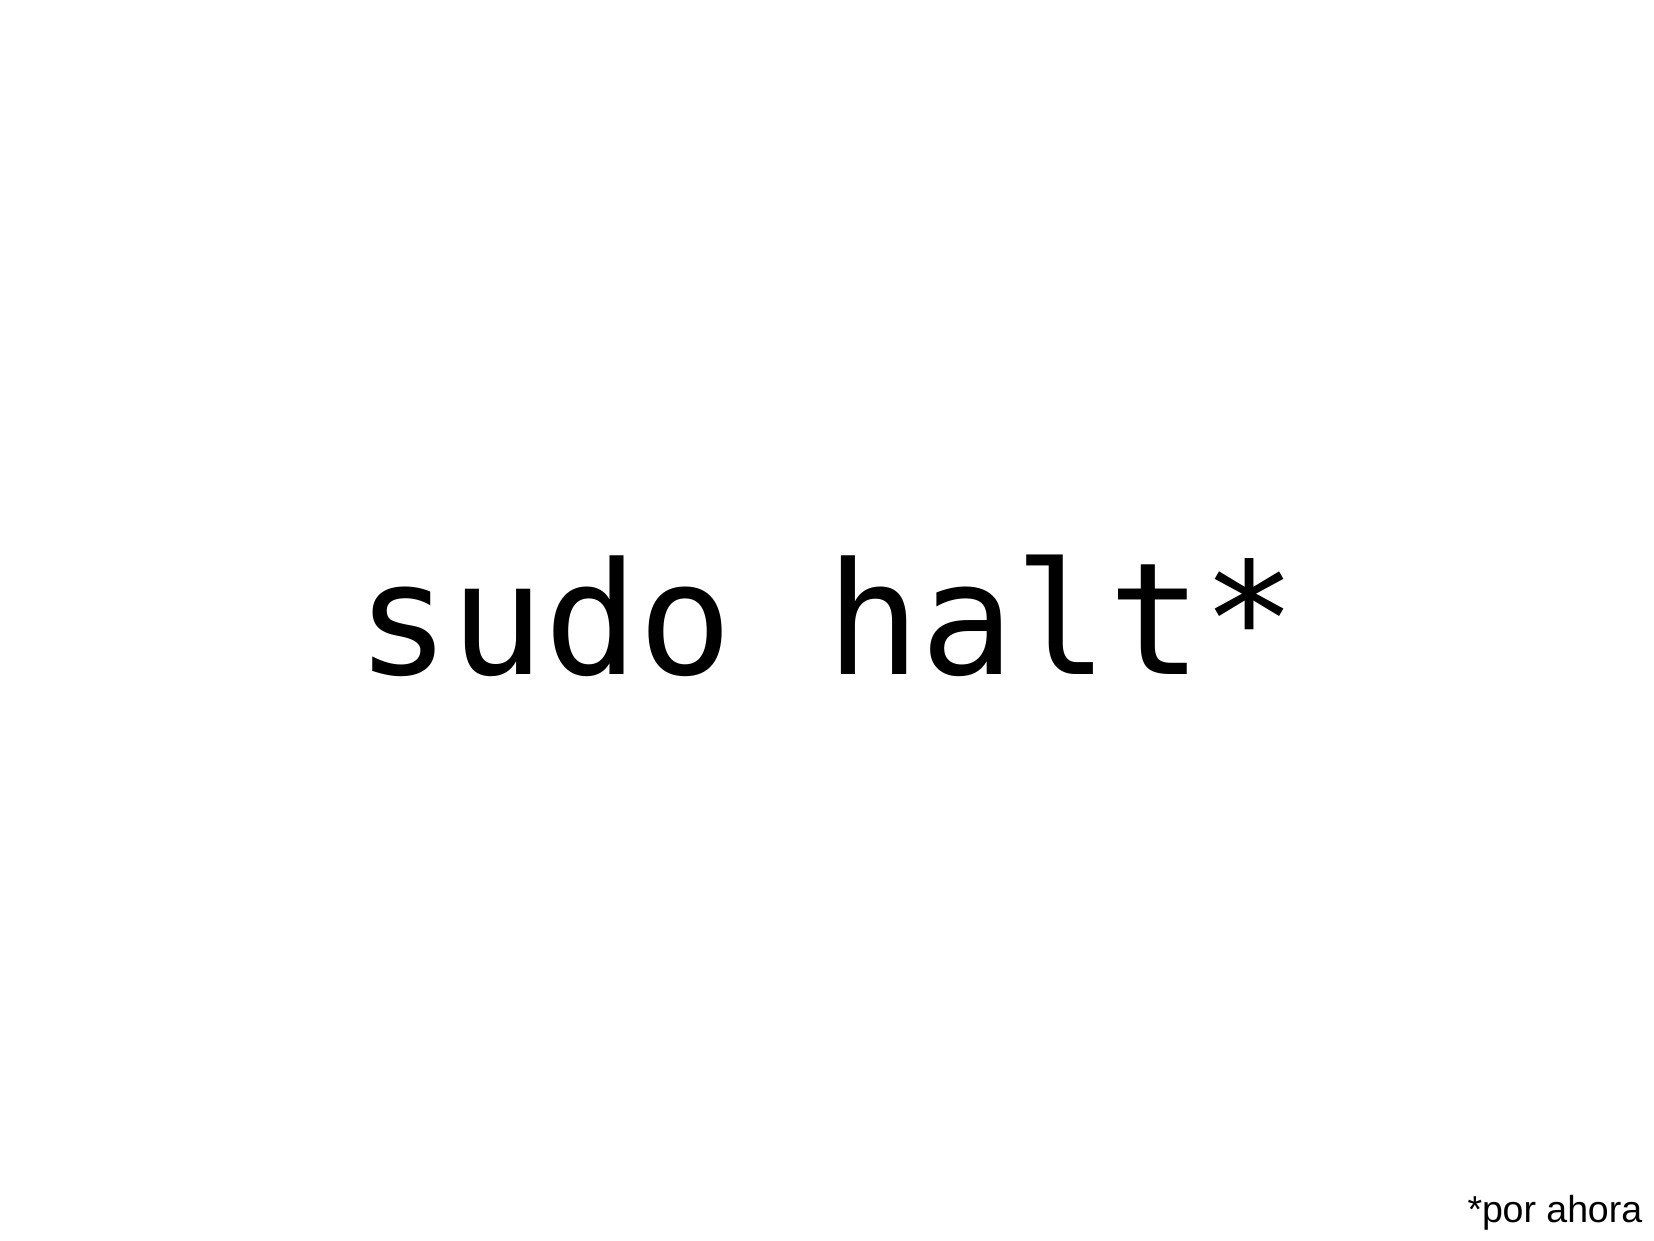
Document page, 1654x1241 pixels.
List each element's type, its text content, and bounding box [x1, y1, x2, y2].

text_box *por ahora [1452, 1181, 1654, 1238]
text_box sudo halt* [341, 521, 1312, 719]
